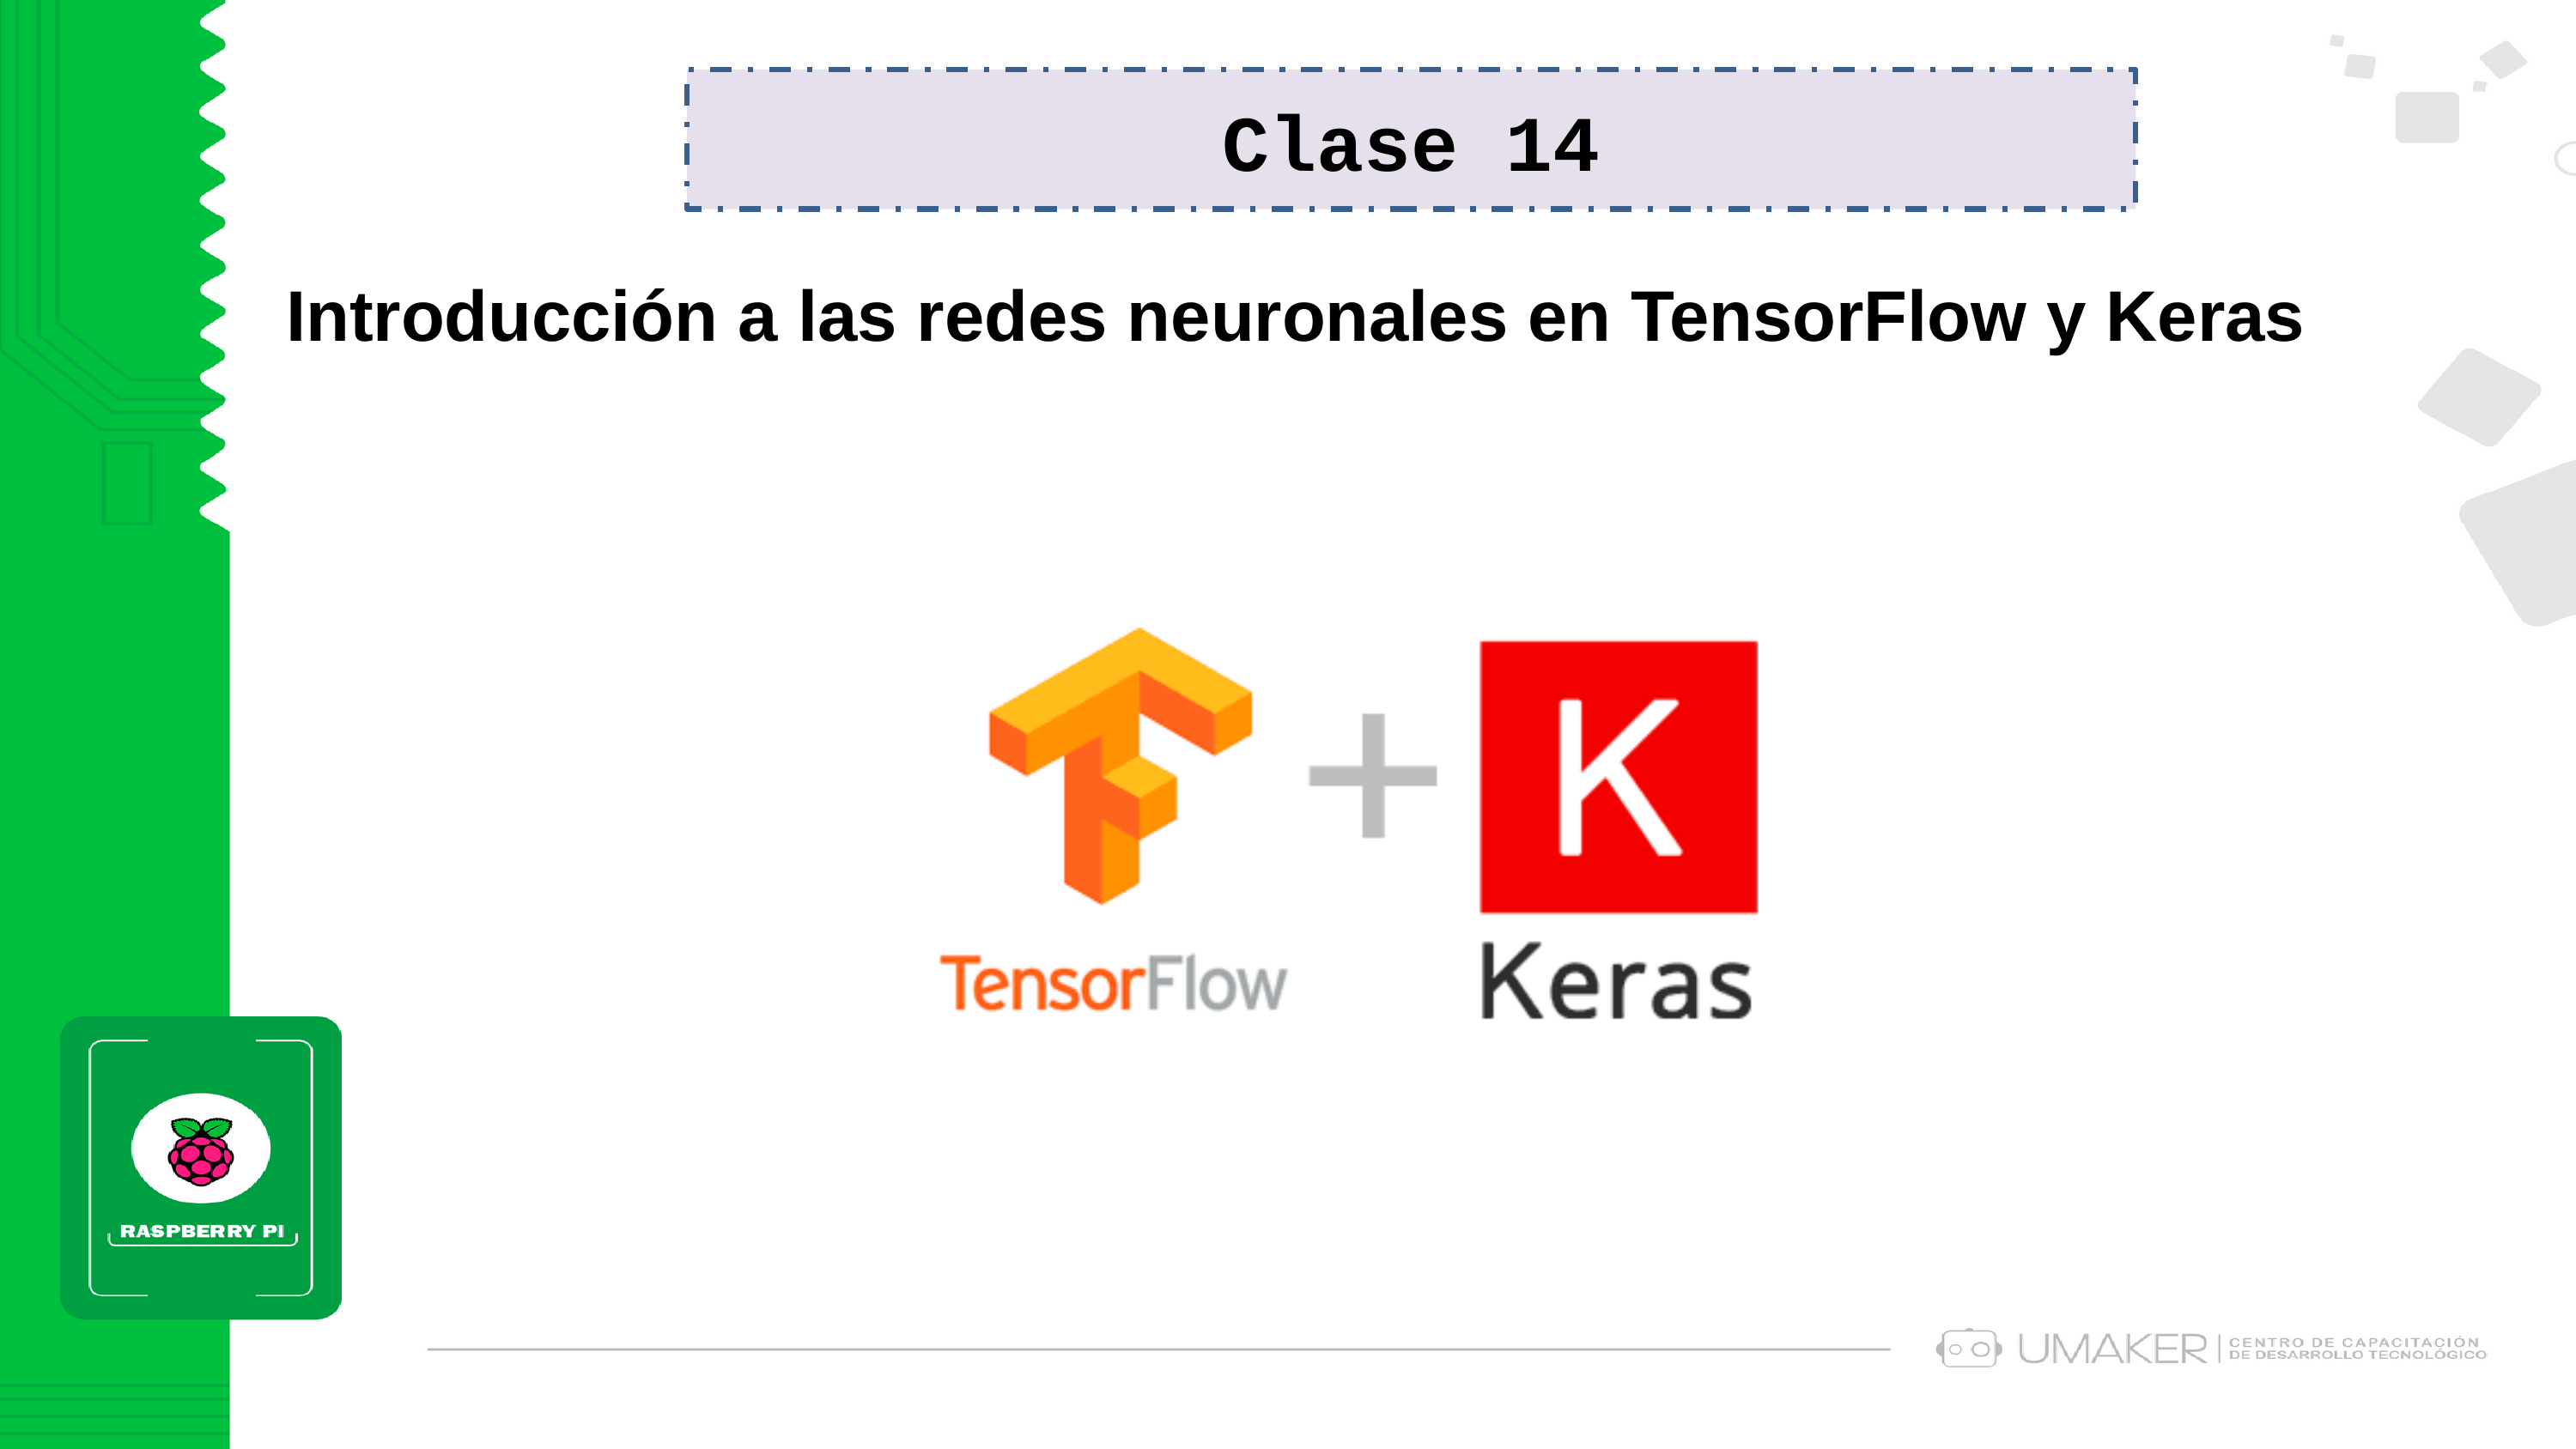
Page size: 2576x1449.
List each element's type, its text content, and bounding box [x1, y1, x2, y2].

picture [0, 0, 2576, 1449]
text_box Clase 14 [687, 70, 2136, 209]
text_box Introducción a las redes neuronales en TensorFlow y Keras [229, 264, 2363, 416]
